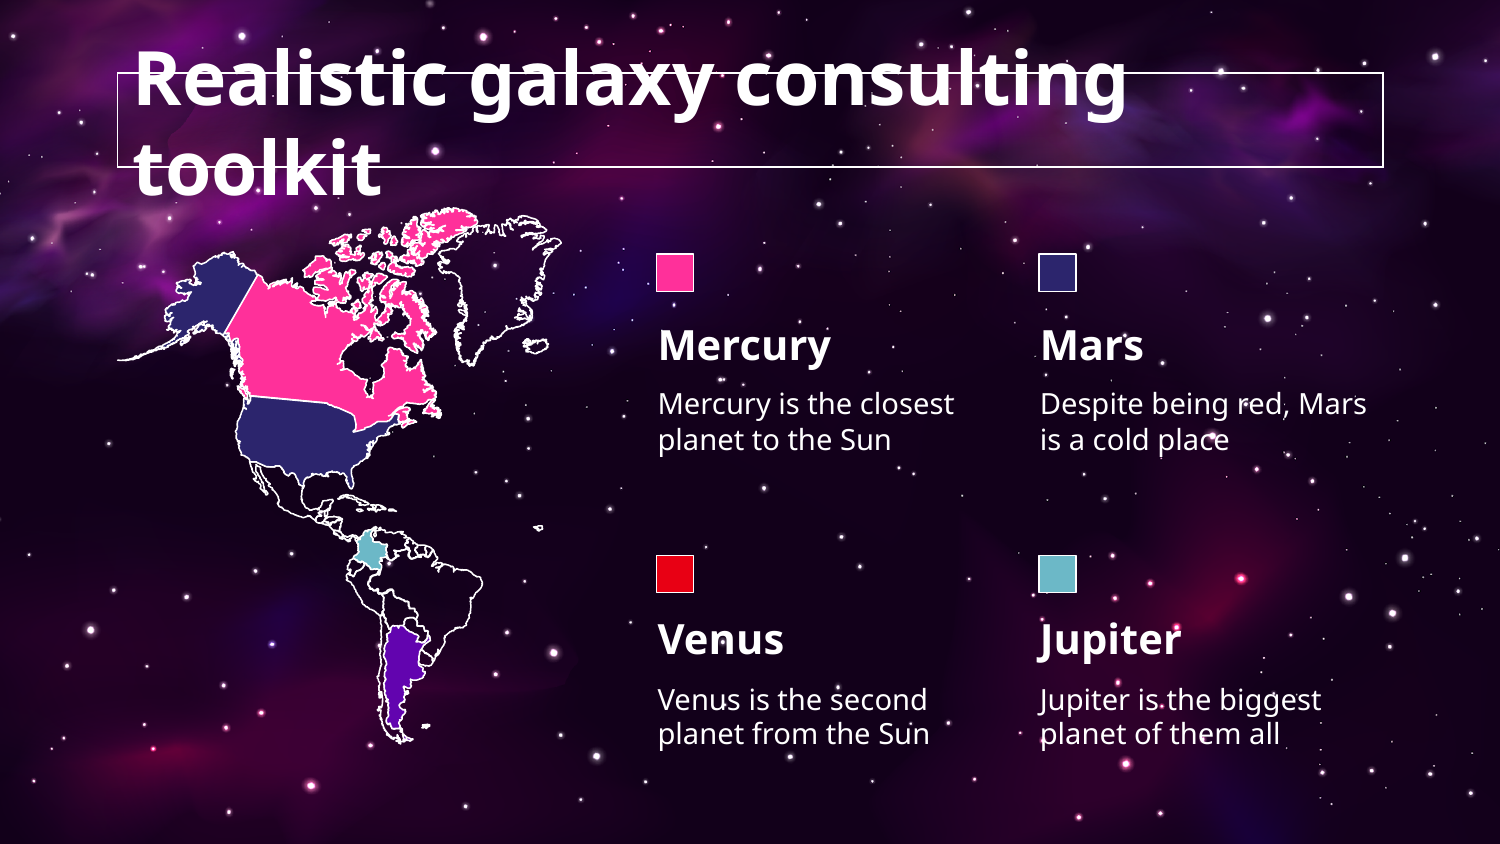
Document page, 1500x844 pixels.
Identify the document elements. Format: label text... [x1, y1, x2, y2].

text_box Mercury [642, 324, 1001, 370]
text_box Venus is the second planet from the Sun [642, 665, 1001, 755]
text_box [353, 526, 389, 575]
text_box [368, 251, 383, 265]
text_box [1038, 555, 1077, 593]
text_box [357, 228, 371, 241]
text_box Mars [1024, 324, 1383, 370]
text_box [402, 734, 413, 742]
text_box [378, 262, 386, 270]
text_box [1038, 254, 1077, 292]
text_box [230, 368, 235, 379]
text_box Mercury is the closest planet to the Sun [642, 370, 1001, 460]
text_box [656, 254, 694, 292]
text_box [383, 625, 431, 730]
text_box Jupiter [1024, 619, 1383, 665]
text_box [329, 234, 365, 262]
text_box [117, 251, 442, 489]
text_box Jupiter is the biggest planet of them all [1024, 665, 1383, 755]
picture [0, 0, 1500, 844]
text_box [656, 555, 694, 593]
text_box [385, 207, 478, 277]
text_box Venus [642, 619, 1001, 665]
text_box [378, 227, 398, 246]
text_box Despite being red, Mars is a cold place [1024, 370, 1383, 460]
title Realistic galaxy consulting toolkit [117, 72, 1383, 167]
